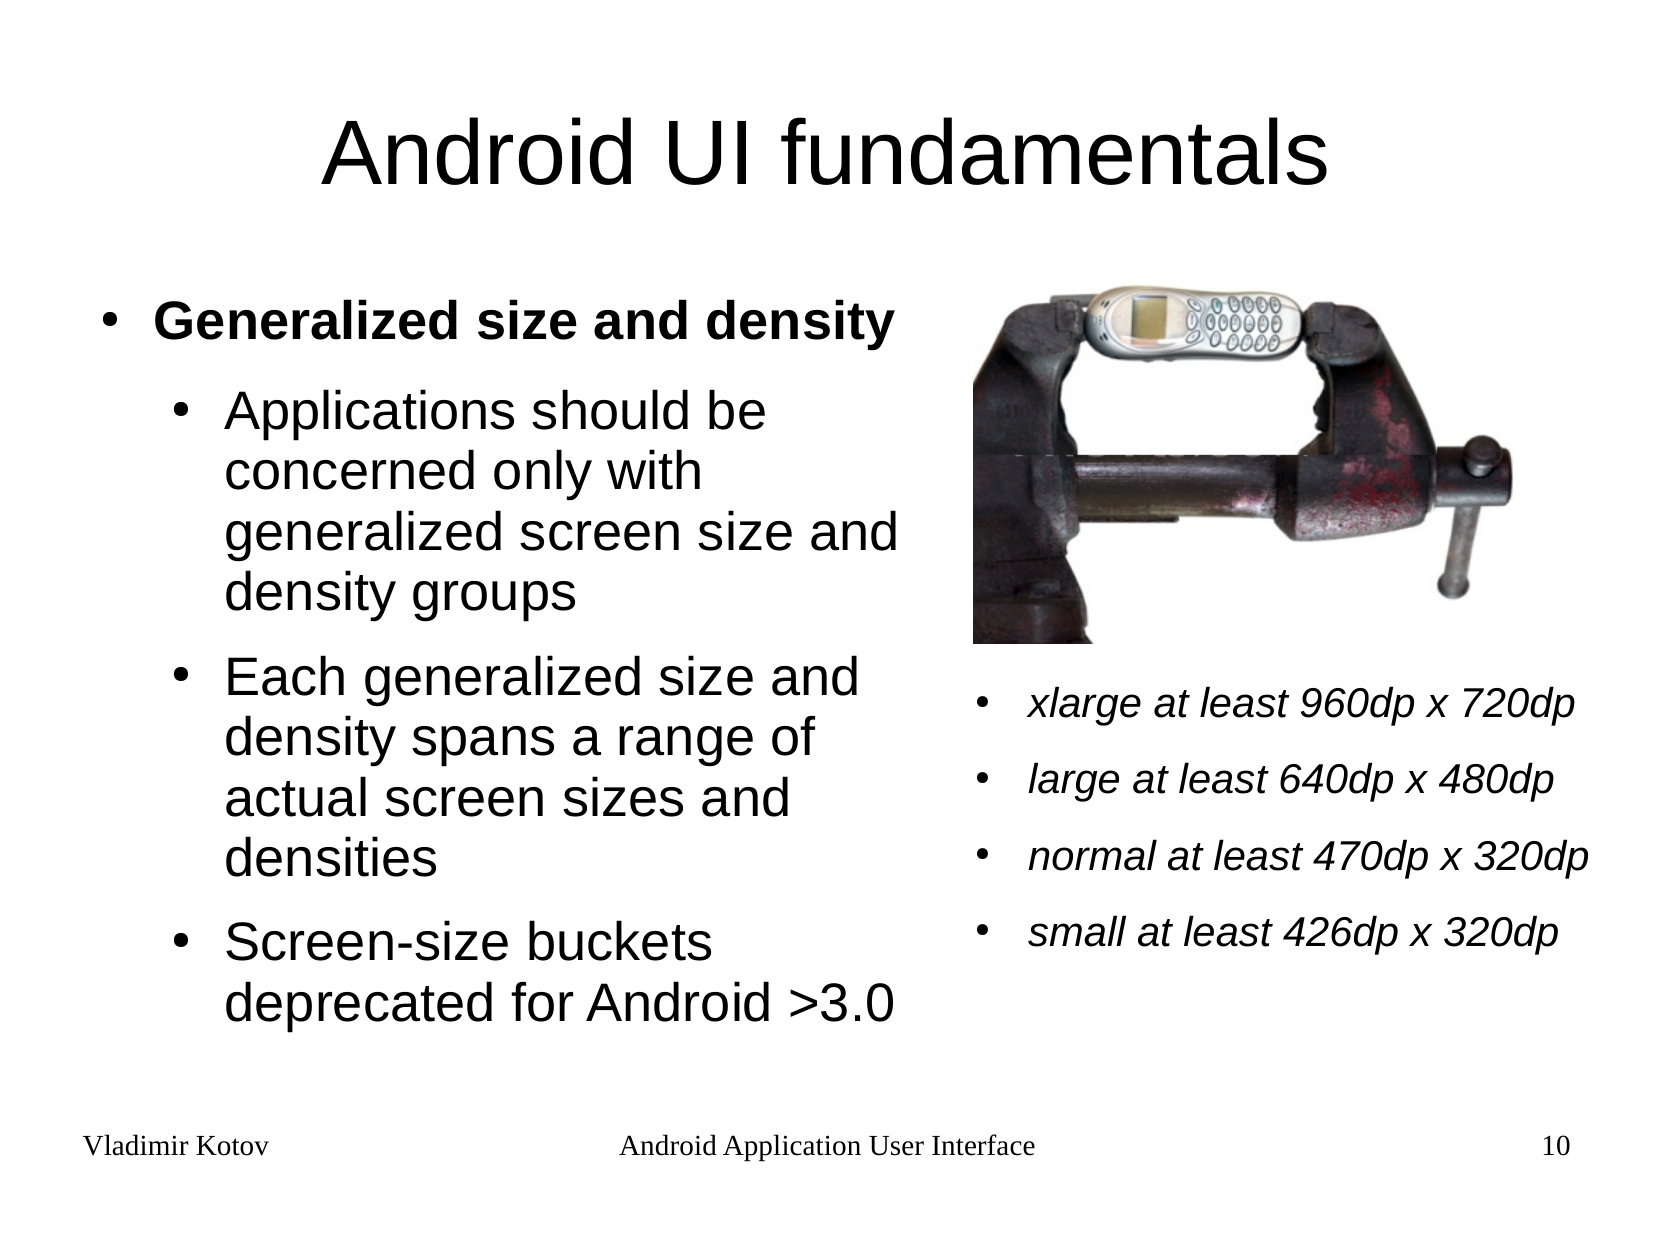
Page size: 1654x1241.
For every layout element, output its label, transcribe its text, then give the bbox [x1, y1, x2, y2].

title Android UI fundamentals [82, 56, 1571, 250]
list xlarge at least 960dp x 720dp large at least 640dp x 480dp normal at least 470dp x 320dp small at least 426dp x 320dp [957, 680, 1608, 1077]
picture [973, 261, 1514, 644]
list Generalized size and density Applications should be concerned only with generalized screen size and density groups Each generalized size and density spans a range of actual screen sizes and densities Screen-size buckets deprecated for Android >3.0 [82, 290, 921, 1109]
